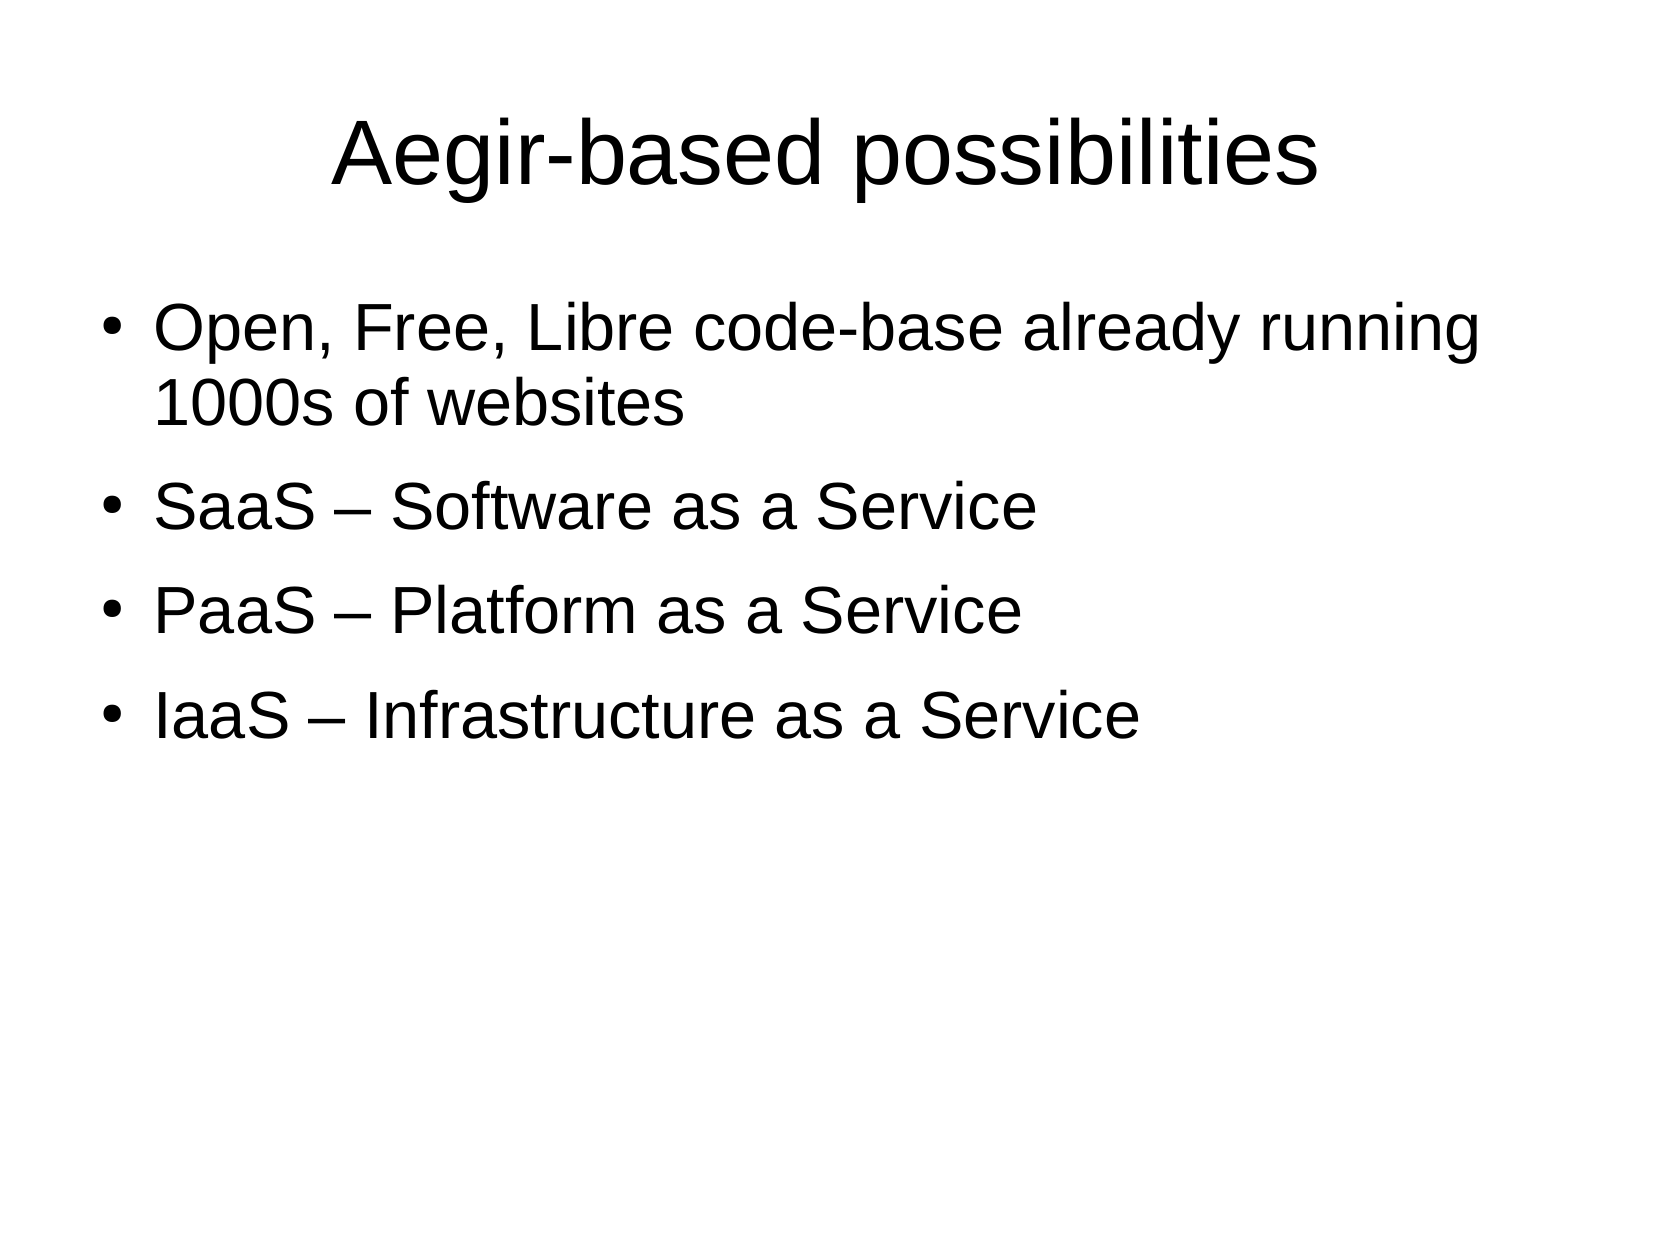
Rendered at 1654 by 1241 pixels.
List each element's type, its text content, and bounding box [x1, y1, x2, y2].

list Open, Free, Libre code-base already running 1000s of websites SaaS – Software as a Service PaaS – Platform as a Service IaaS – Infrastructure as a Service [82, 290, 1571, 1109]
title Aegir-based possibilities [82, 49, 1571, 257]
